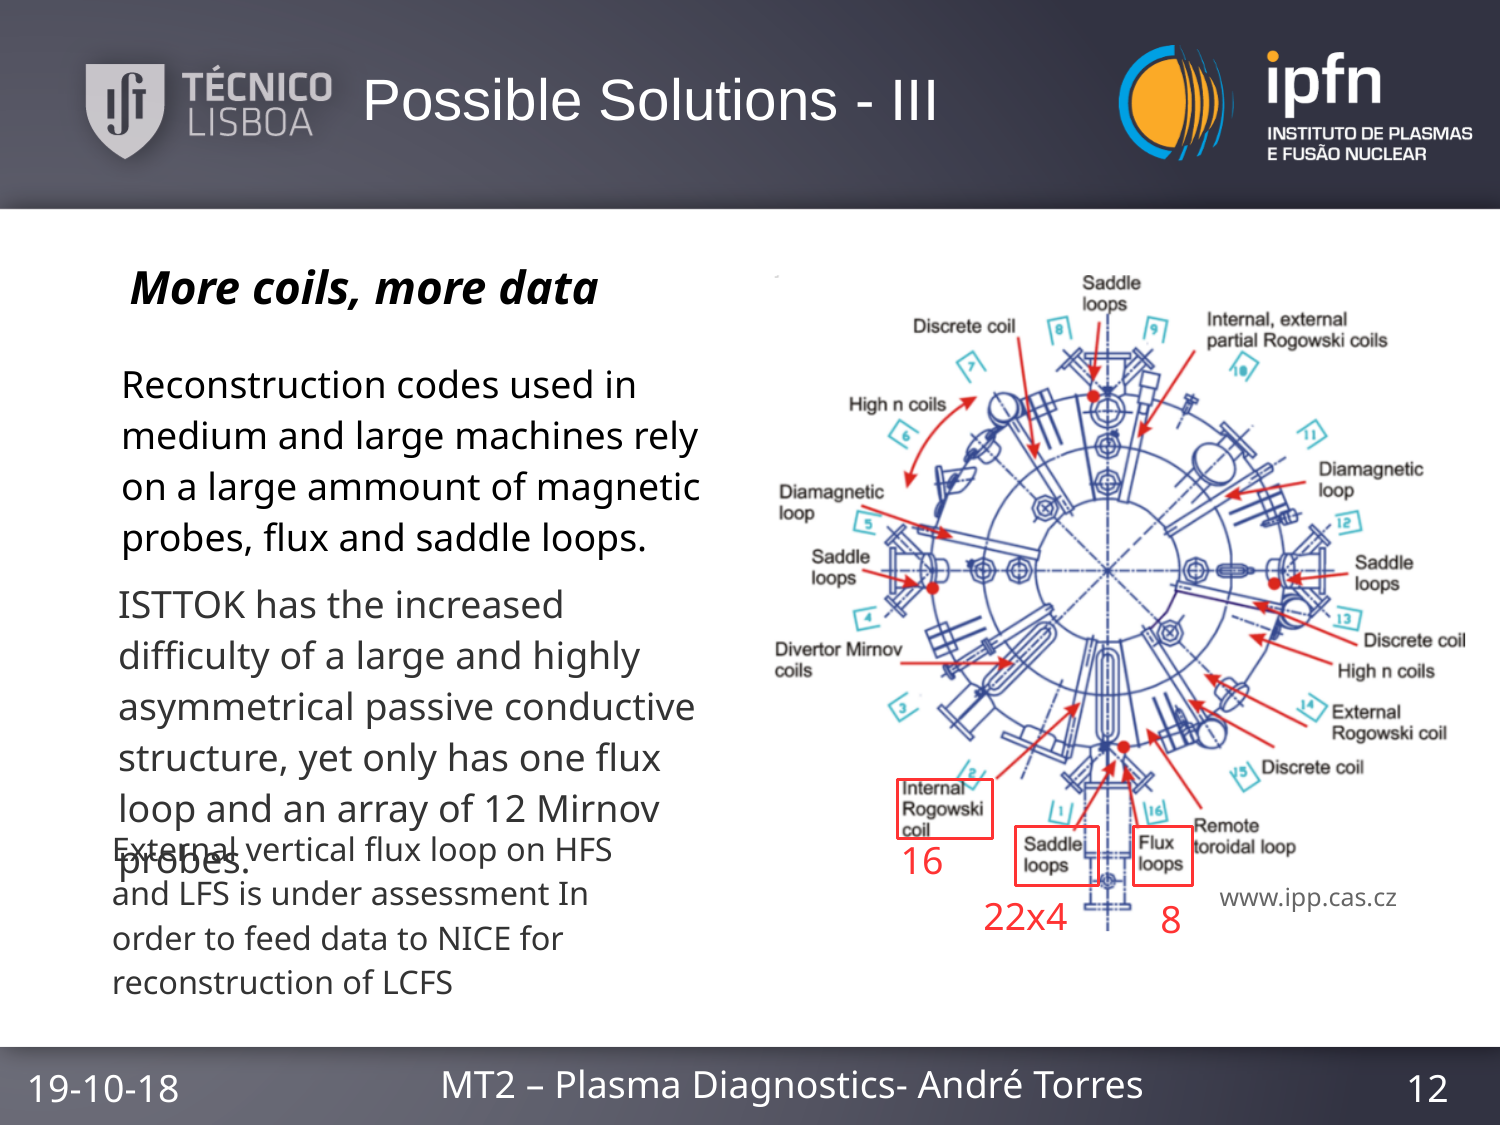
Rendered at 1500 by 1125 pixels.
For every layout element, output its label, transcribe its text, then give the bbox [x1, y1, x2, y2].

text_box 16 [885, 826, 1123, 1031]
picture [969, 1087, 981, 1096]
text_box www.ipp.cas.cz [1204, 874, 1500, 937]
text_box Reconstruction codes used in medium and large machines rely on a large ammount of magnetic probes, flux and saddle loops. [106, 351, 721, 556]
text_box External vertical flux loop on HFS and LFS is under assessment In order to feed data to NICE for reconstruction of LCFS [50, 826, 638, 1008]
list ISTTOK has the increased difficulty of a large and highly asymmetrical passive conductive structure, yet only has one flux loop and an array of 12 Mirnov probes. [47, 578, 709, 948]
text_box 22x4 [968, 882, 1205, 1087]
text_box More coils, more data [114, 248, 603, 321]
picture [0, 0, 1500, 1125]
picture [1135, 828, 1191, 882]
picture [1056, 1087, 1068, 1096]
title Possible Solutions - III [362, 23, 1087, 178]
picture [899, 781, 991, 826]
